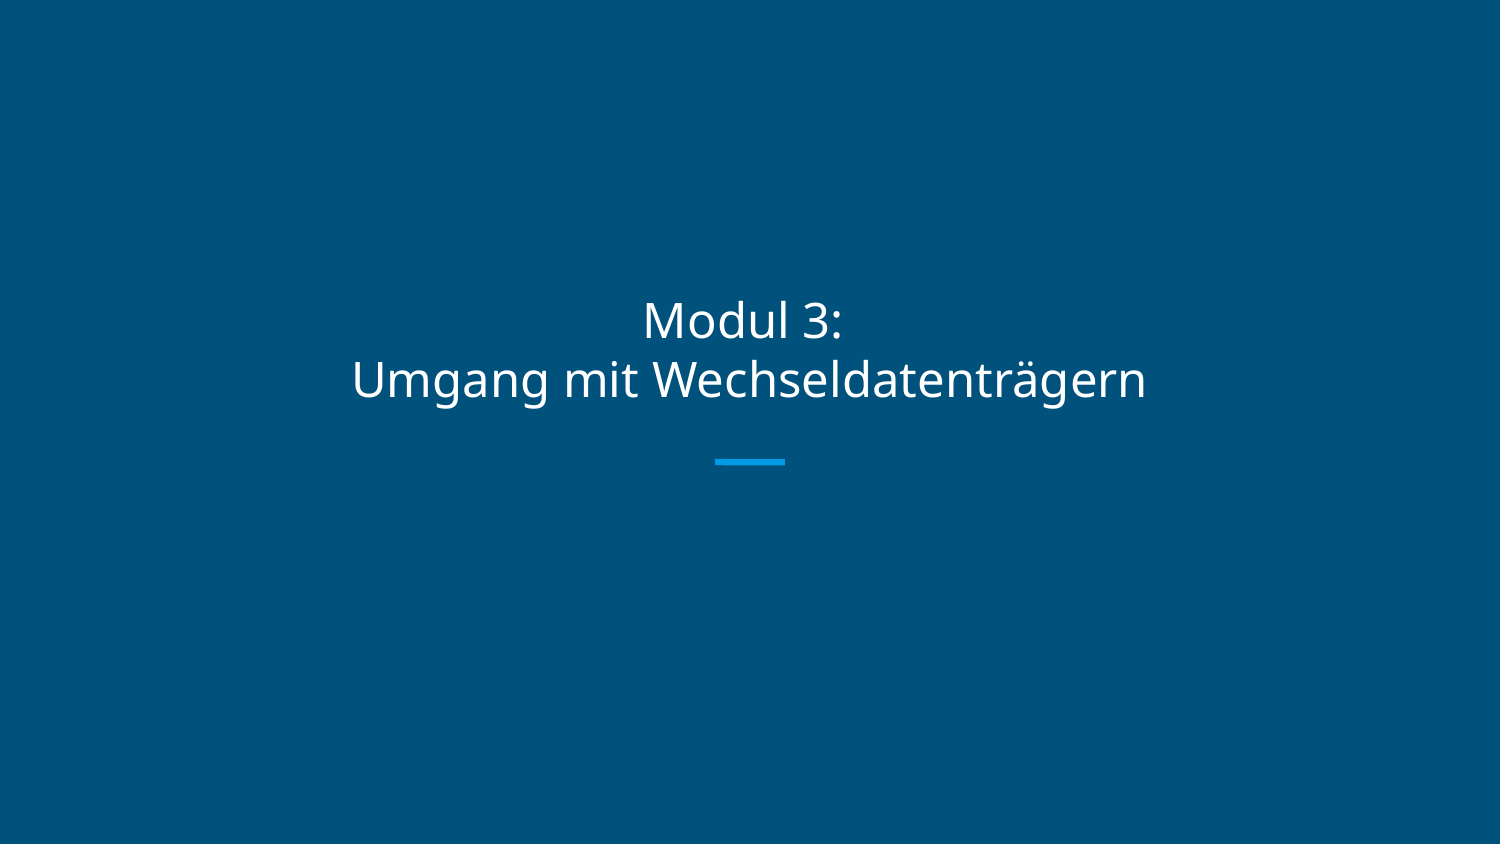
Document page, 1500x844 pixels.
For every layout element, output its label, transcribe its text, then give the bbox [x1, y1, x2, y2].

title Modul 3: Umgang mit Wechseldatenträgern [75, 273, 1425, 422]
